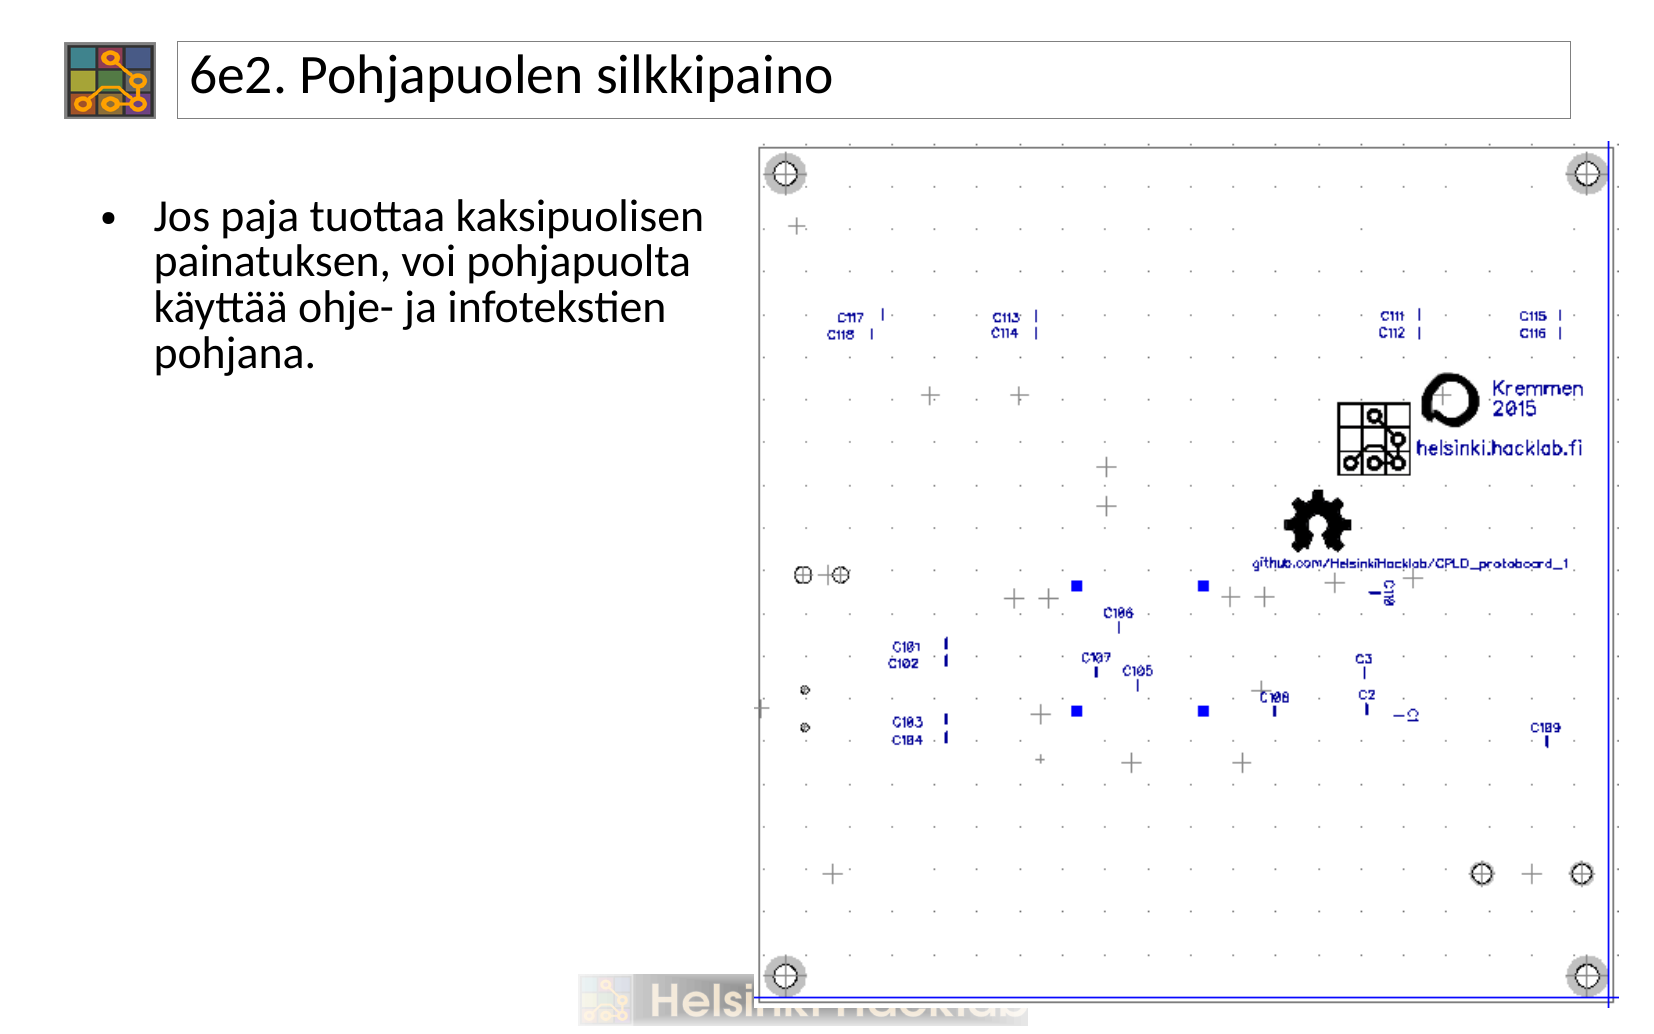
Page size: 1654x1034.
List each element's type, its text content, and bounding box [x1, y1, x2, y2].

title 6e2. Pohjapuolen silkkipaino [177, 41, 1571, 119]
list Jos paja tuottaa kaksipuolisen painatuksen, voi pohjapuolta käyttää ohje- ja infotekstien pohjana. [82, 196, 721, 945]
picture [754, 141, 1619, 1008]
picture [64, 42, 156, 119]
